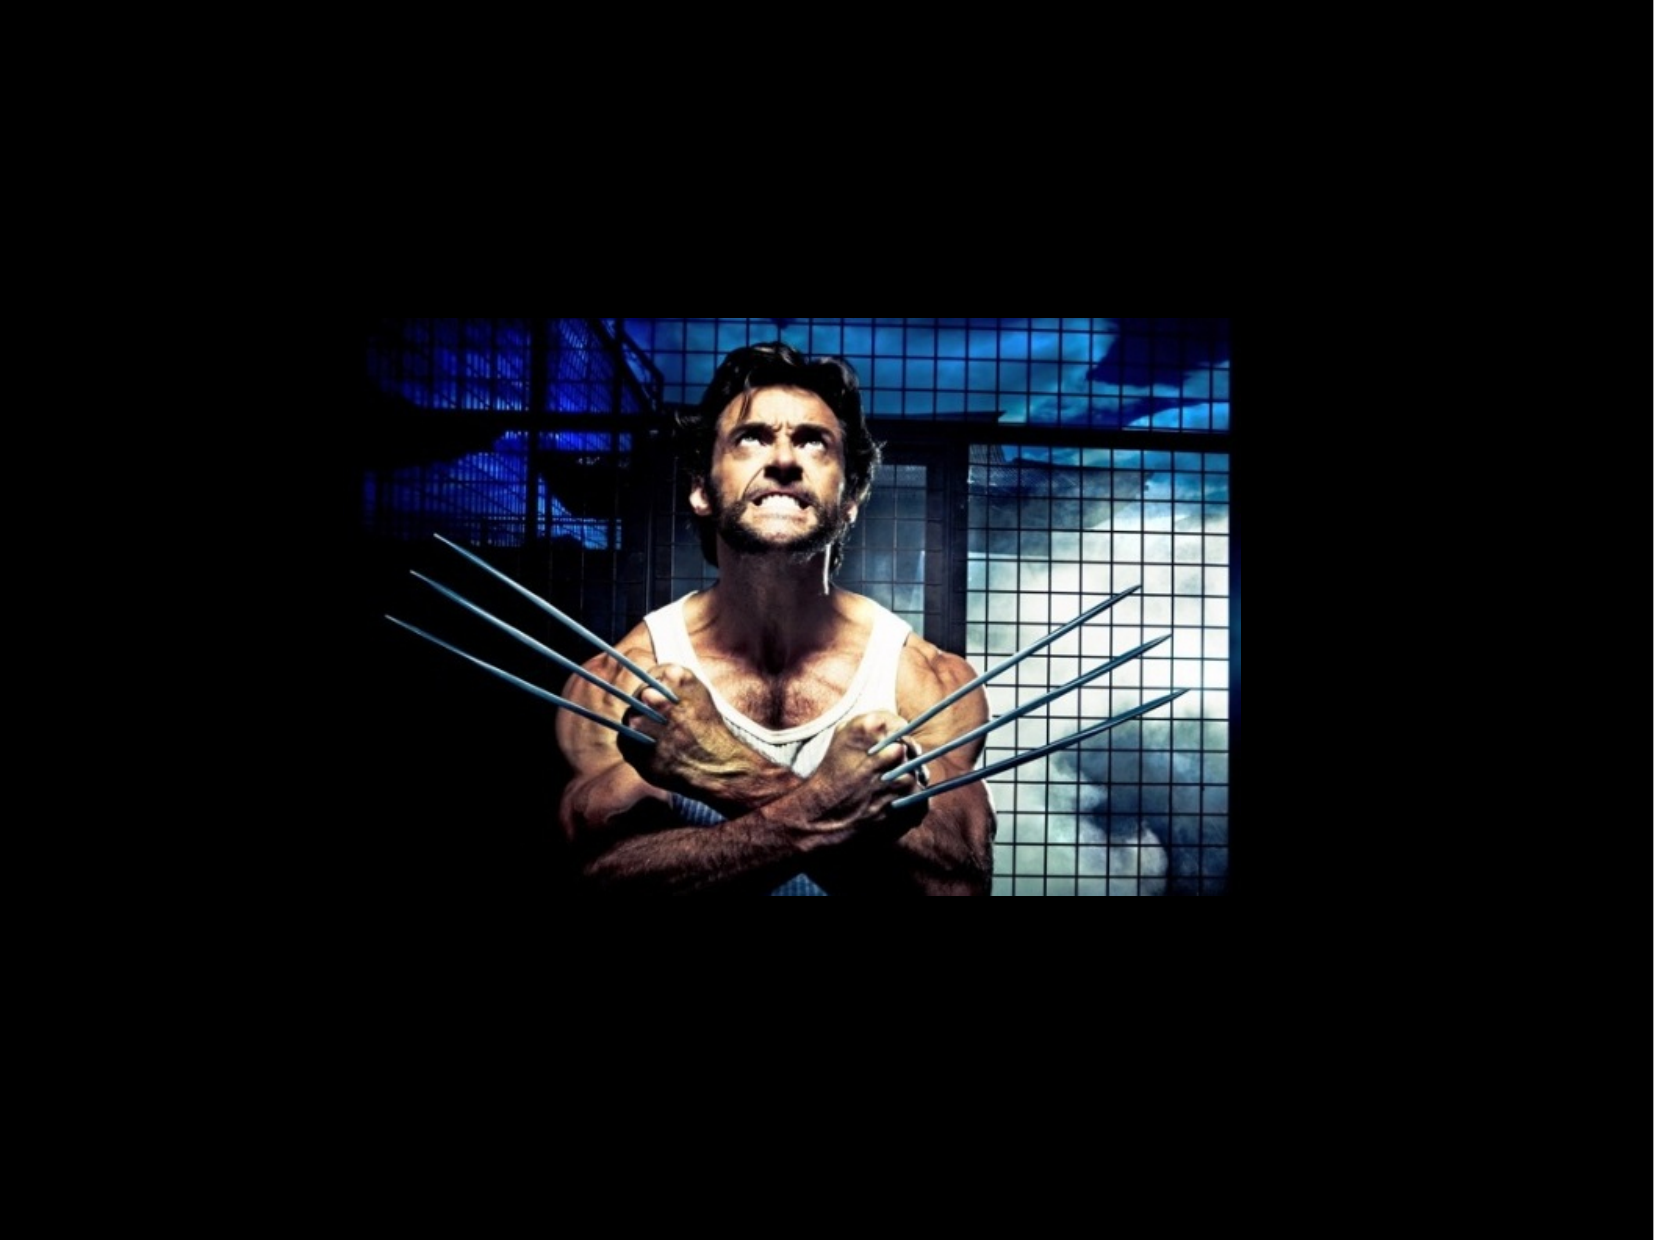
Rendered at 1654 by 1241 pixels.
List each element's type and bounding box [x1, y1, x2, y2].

picture [343, 318, 1241, 896]
